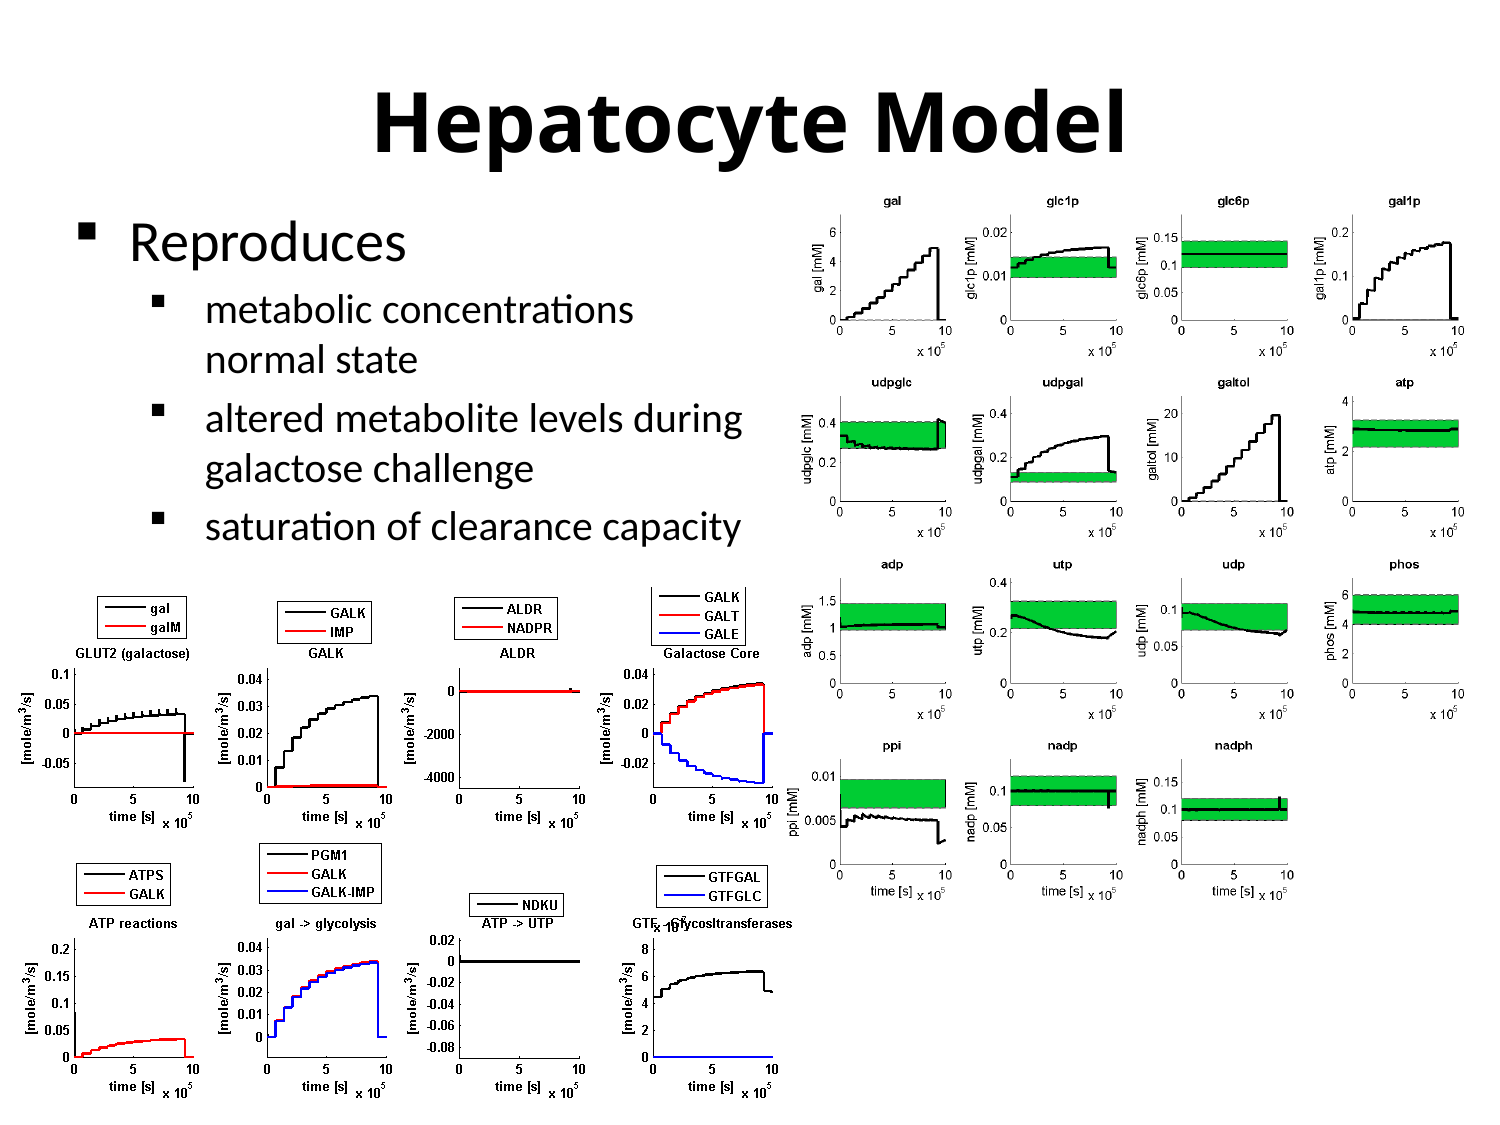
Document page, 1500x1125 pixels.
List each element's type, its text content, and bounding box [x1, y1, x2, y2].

list Reproduces metabolic concentrations normal state altered metabolite levels during galactose challenge saturation of clearance capacity [58, 196, 771, 587]
picture [12, 196, 1464, 1110]
title Hepatocyte Model [75, 24, 1425, 213]
